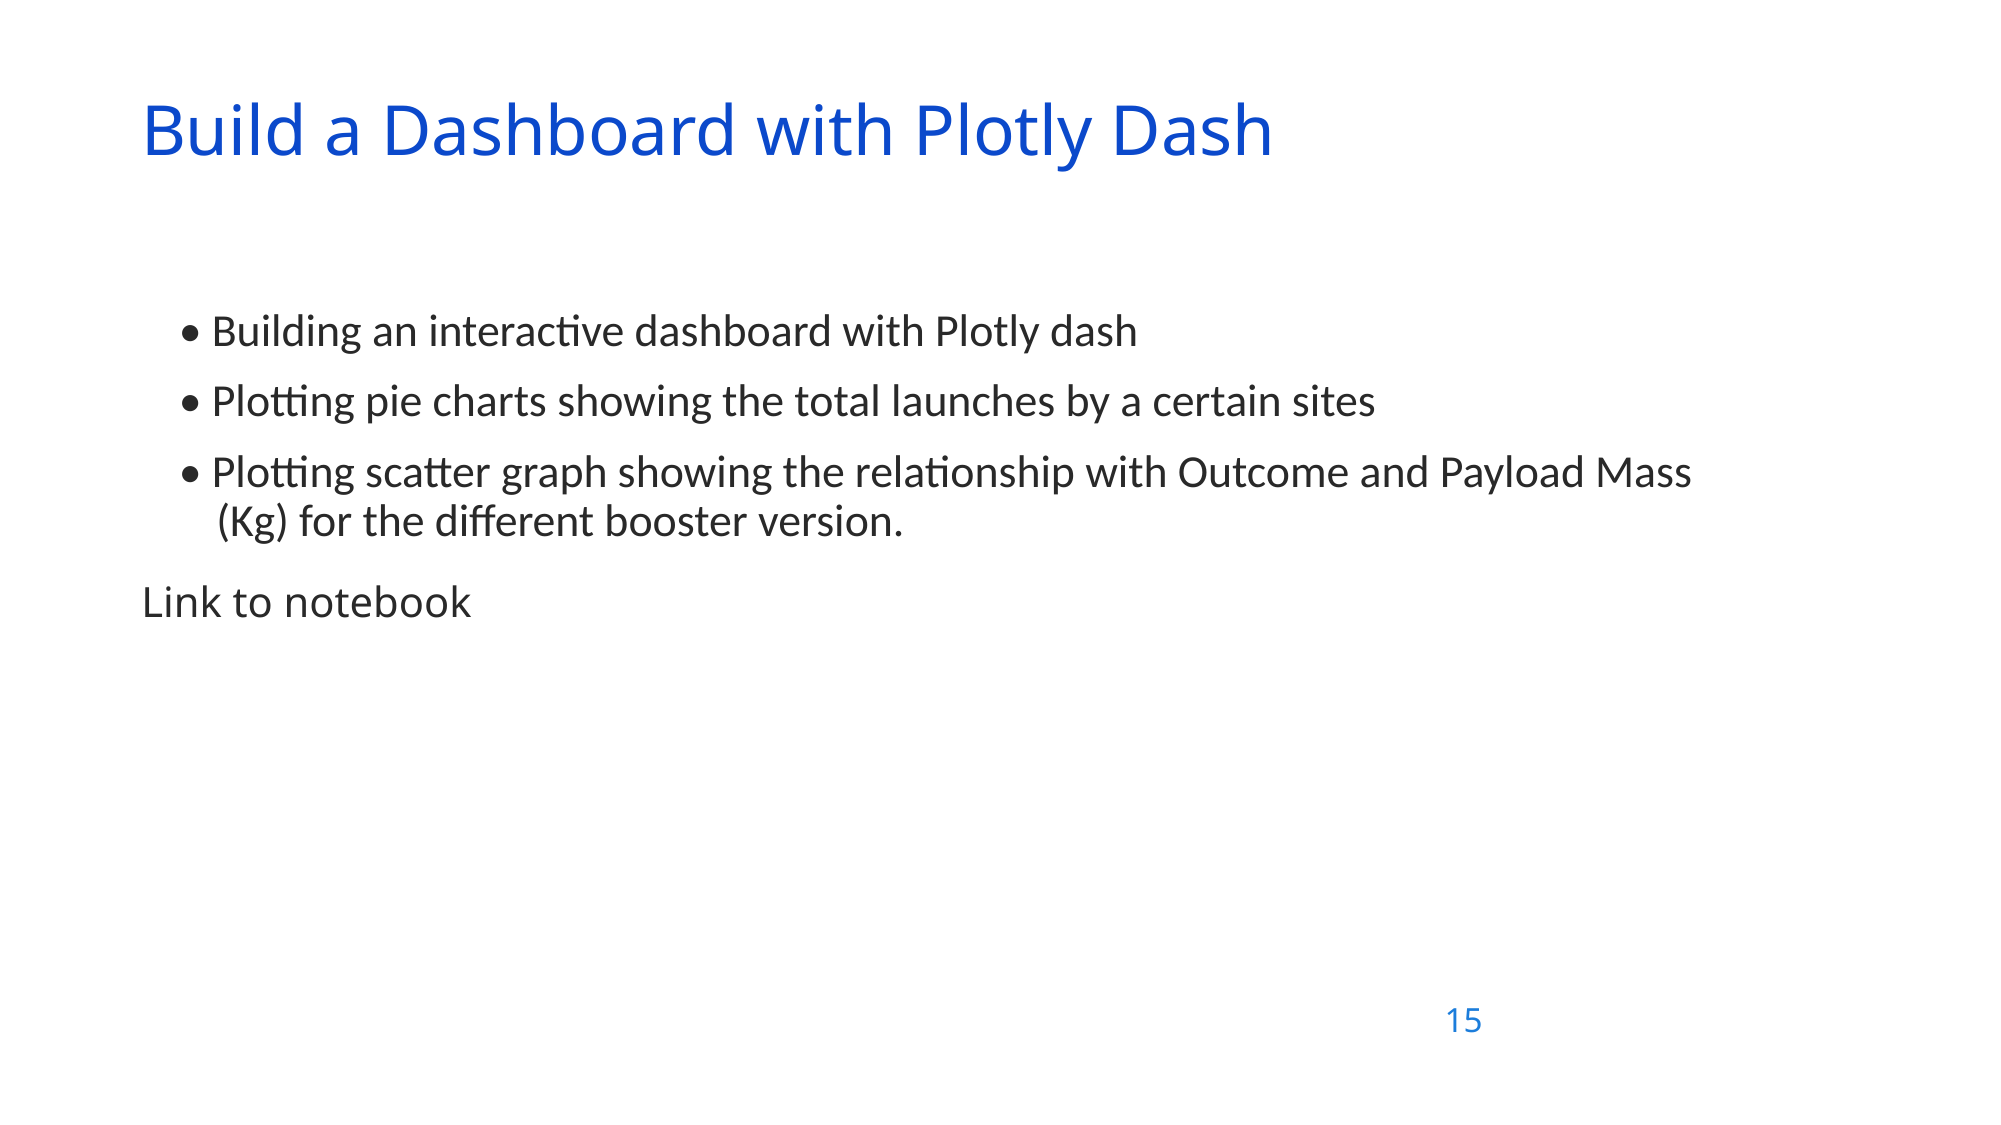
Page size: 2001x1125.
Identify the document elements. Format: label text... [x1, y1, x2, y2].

list • Building an interactive dashboard with Plotly dash • Plotting pie charts showing the total launches by a certain sites • Plotting scatter graph showing the relationship with Outcome and Payload Mass (Kg) for the different booster version. Link to notebook [126, 299, 1726, 1014]
slide_number 15 [1429, 988, 1880, 1055]
text_box Build a Dashboard with Plotly Dash [126, 88, 1852, 179]
